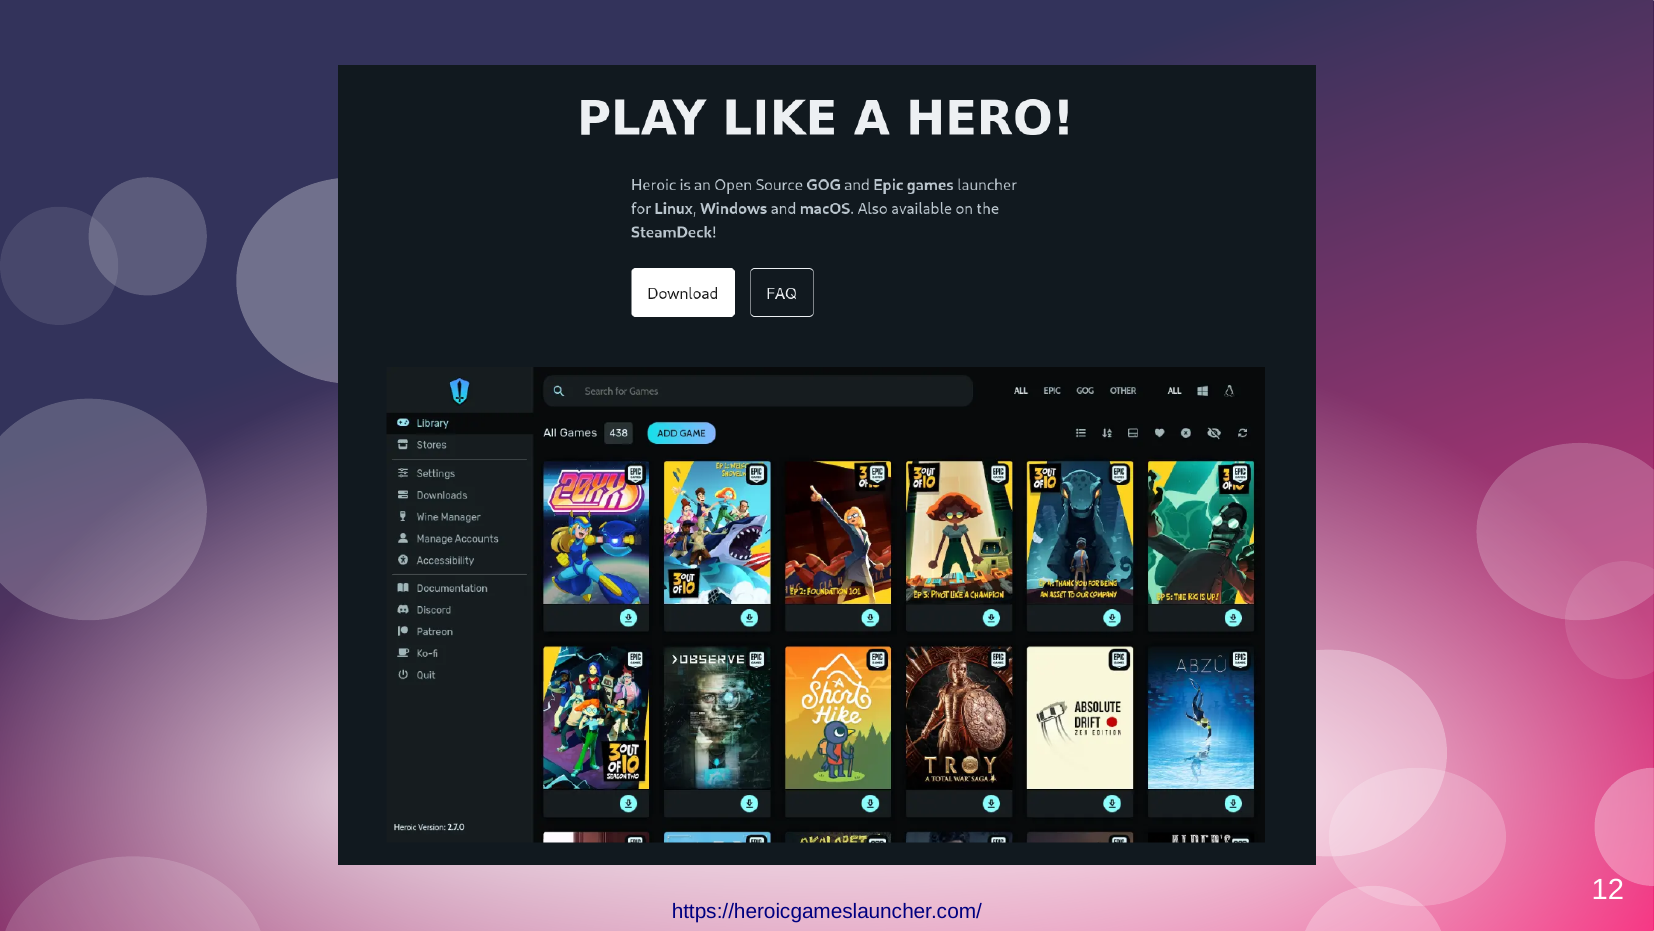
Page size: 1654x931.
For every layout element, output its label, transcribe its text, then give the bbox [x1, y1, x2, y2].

picture [338, 65, 1316, 865]
text_box https://heroicgameslauncher.com/ [528, 892, 1126, 931]
